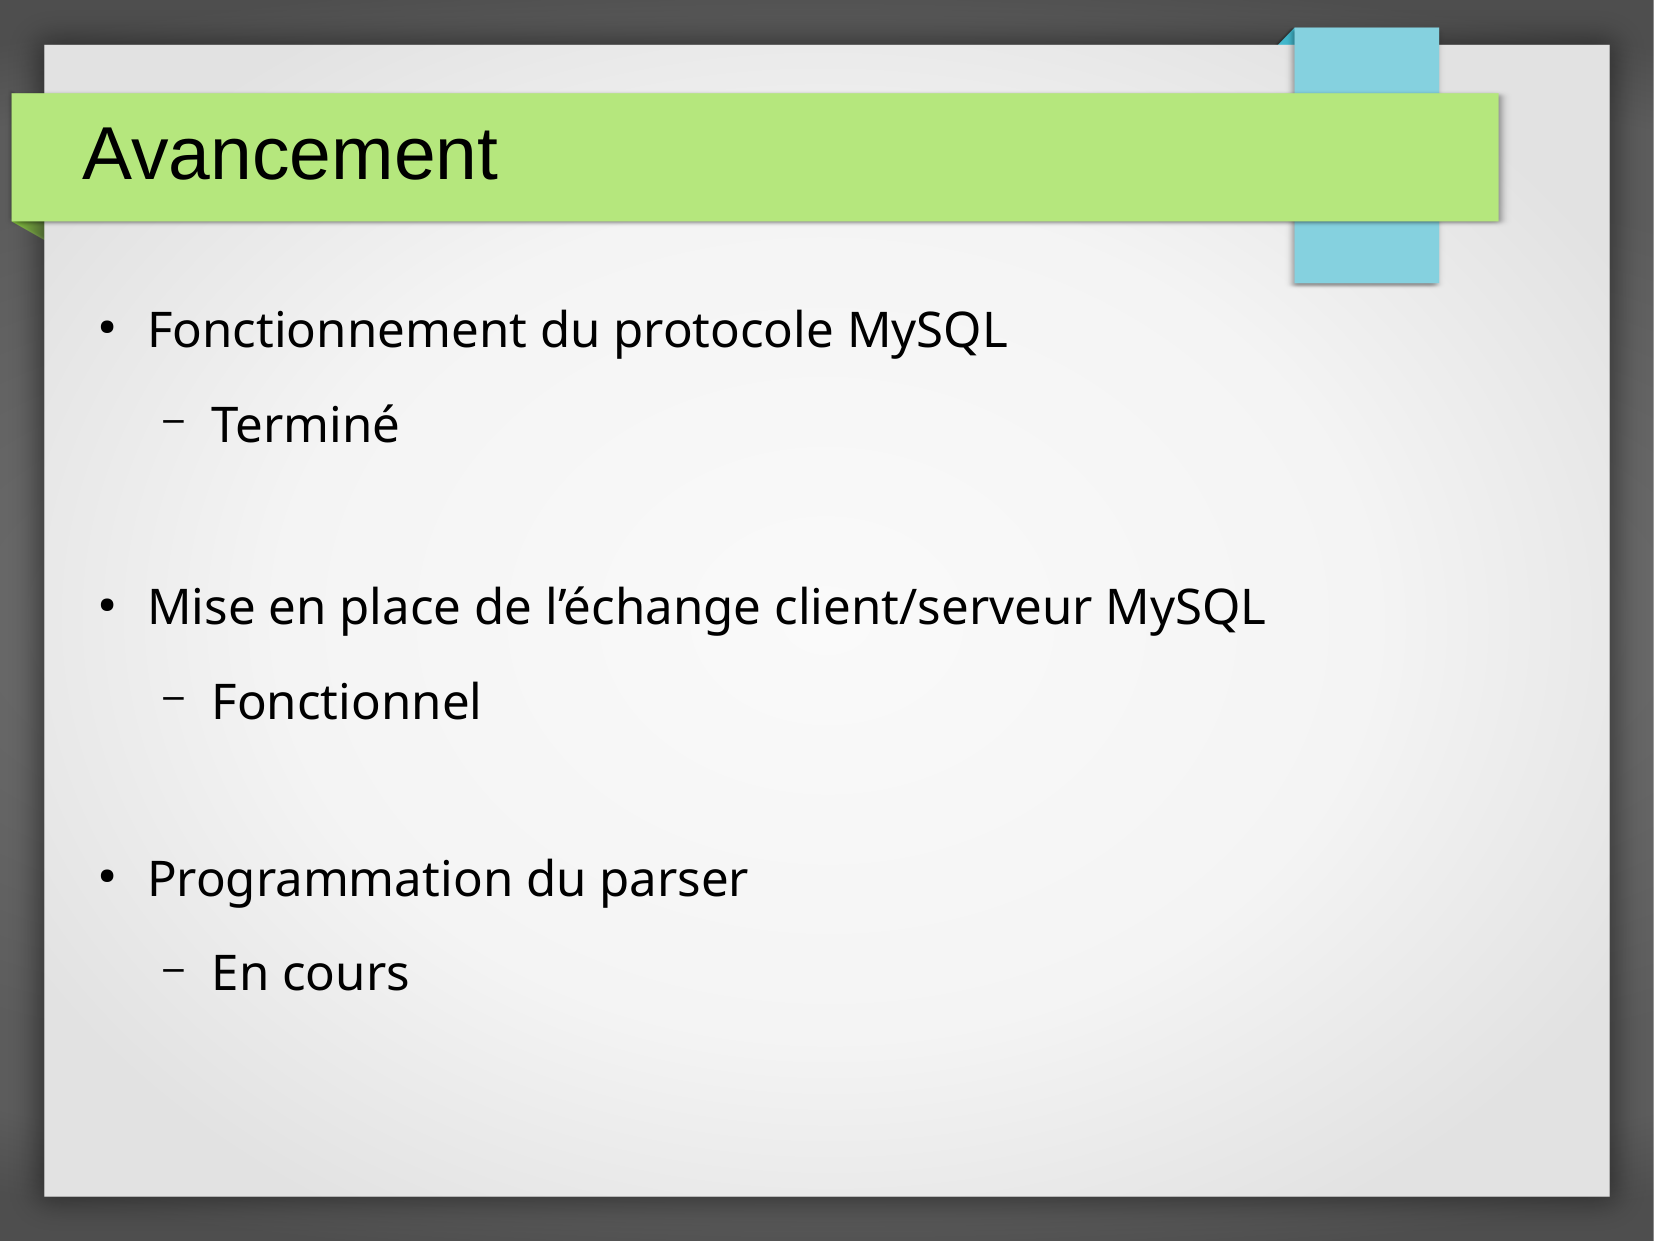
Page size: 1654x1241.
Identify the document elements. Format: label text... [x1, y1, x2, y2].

list Fonctionnement du protocole MySQL Terminé Mise en place de l’échange client/serveur MySQL Fonctionnel Programmation du parser En cours [82, 295, 1571, 1015]
title Avancement [82, 94, 1264, 213]
picture [0, 0, 1654, 1241]
